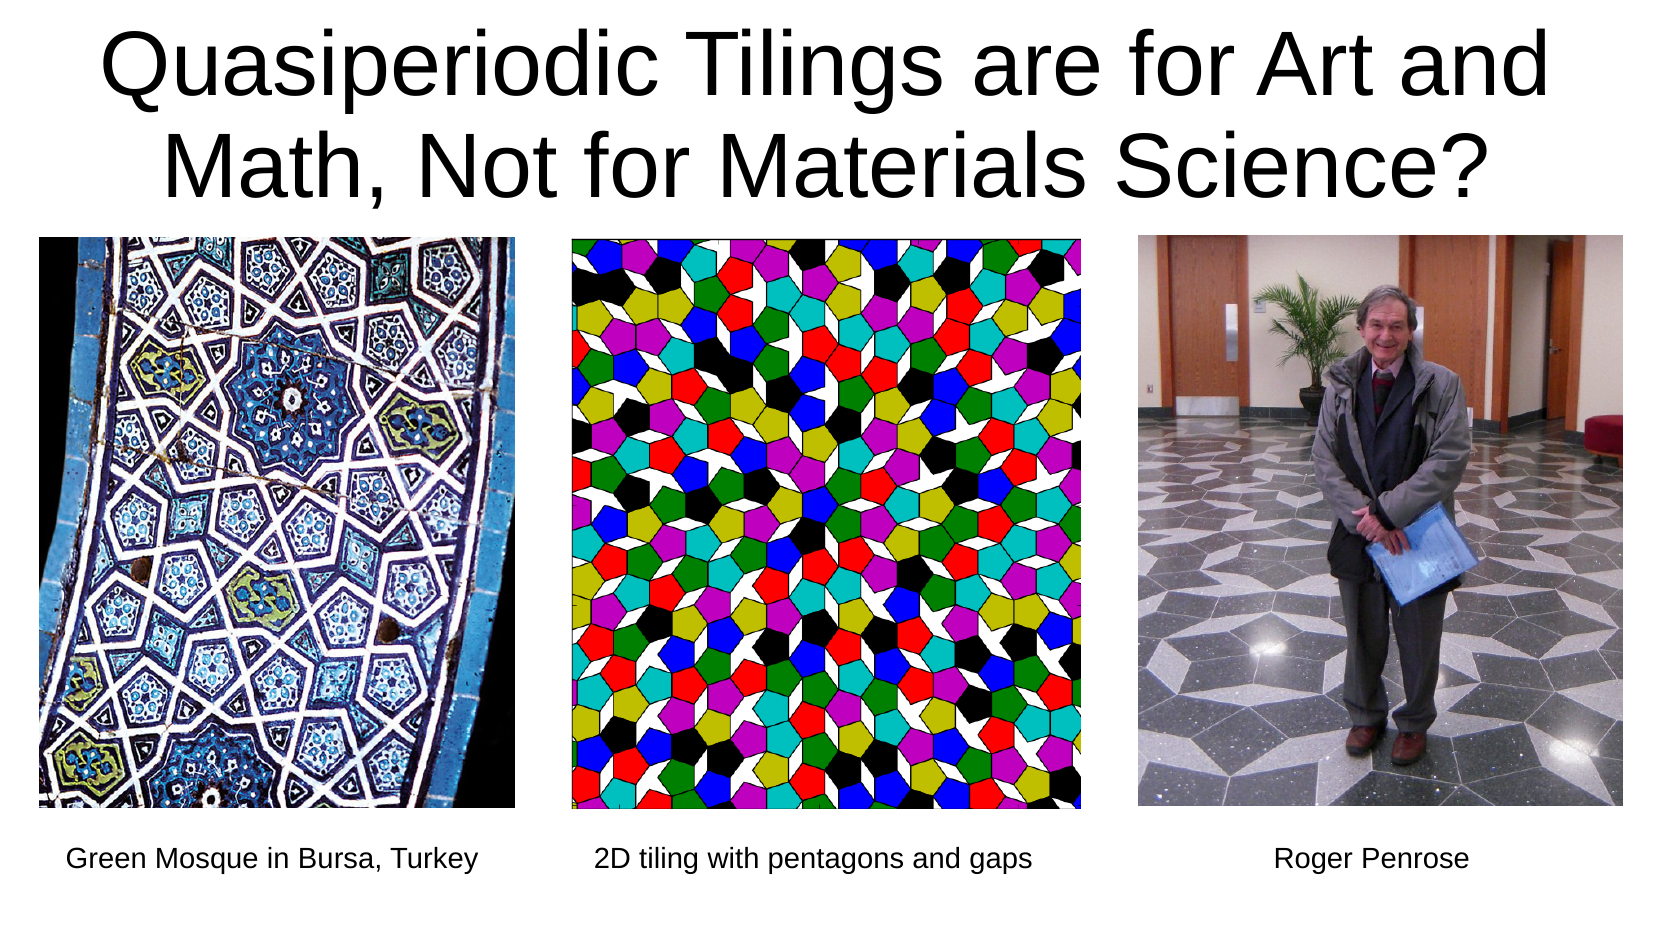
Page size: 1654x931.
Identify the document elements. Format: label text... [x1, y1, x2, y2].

picture [1138, 235, 1623, 806]
title Quasiperiodic Tilings are for Art and Math, Not for Materials Science? [82, 12, 1571, 218]
picture [39, 237, 515, 808]
text_box Green Mosque in Bursa, Turkey 2D tiling with pentagons and gaps Roger Penrose [9, 835, 1630, 931]
picture [570, 238, 1081, 809]
